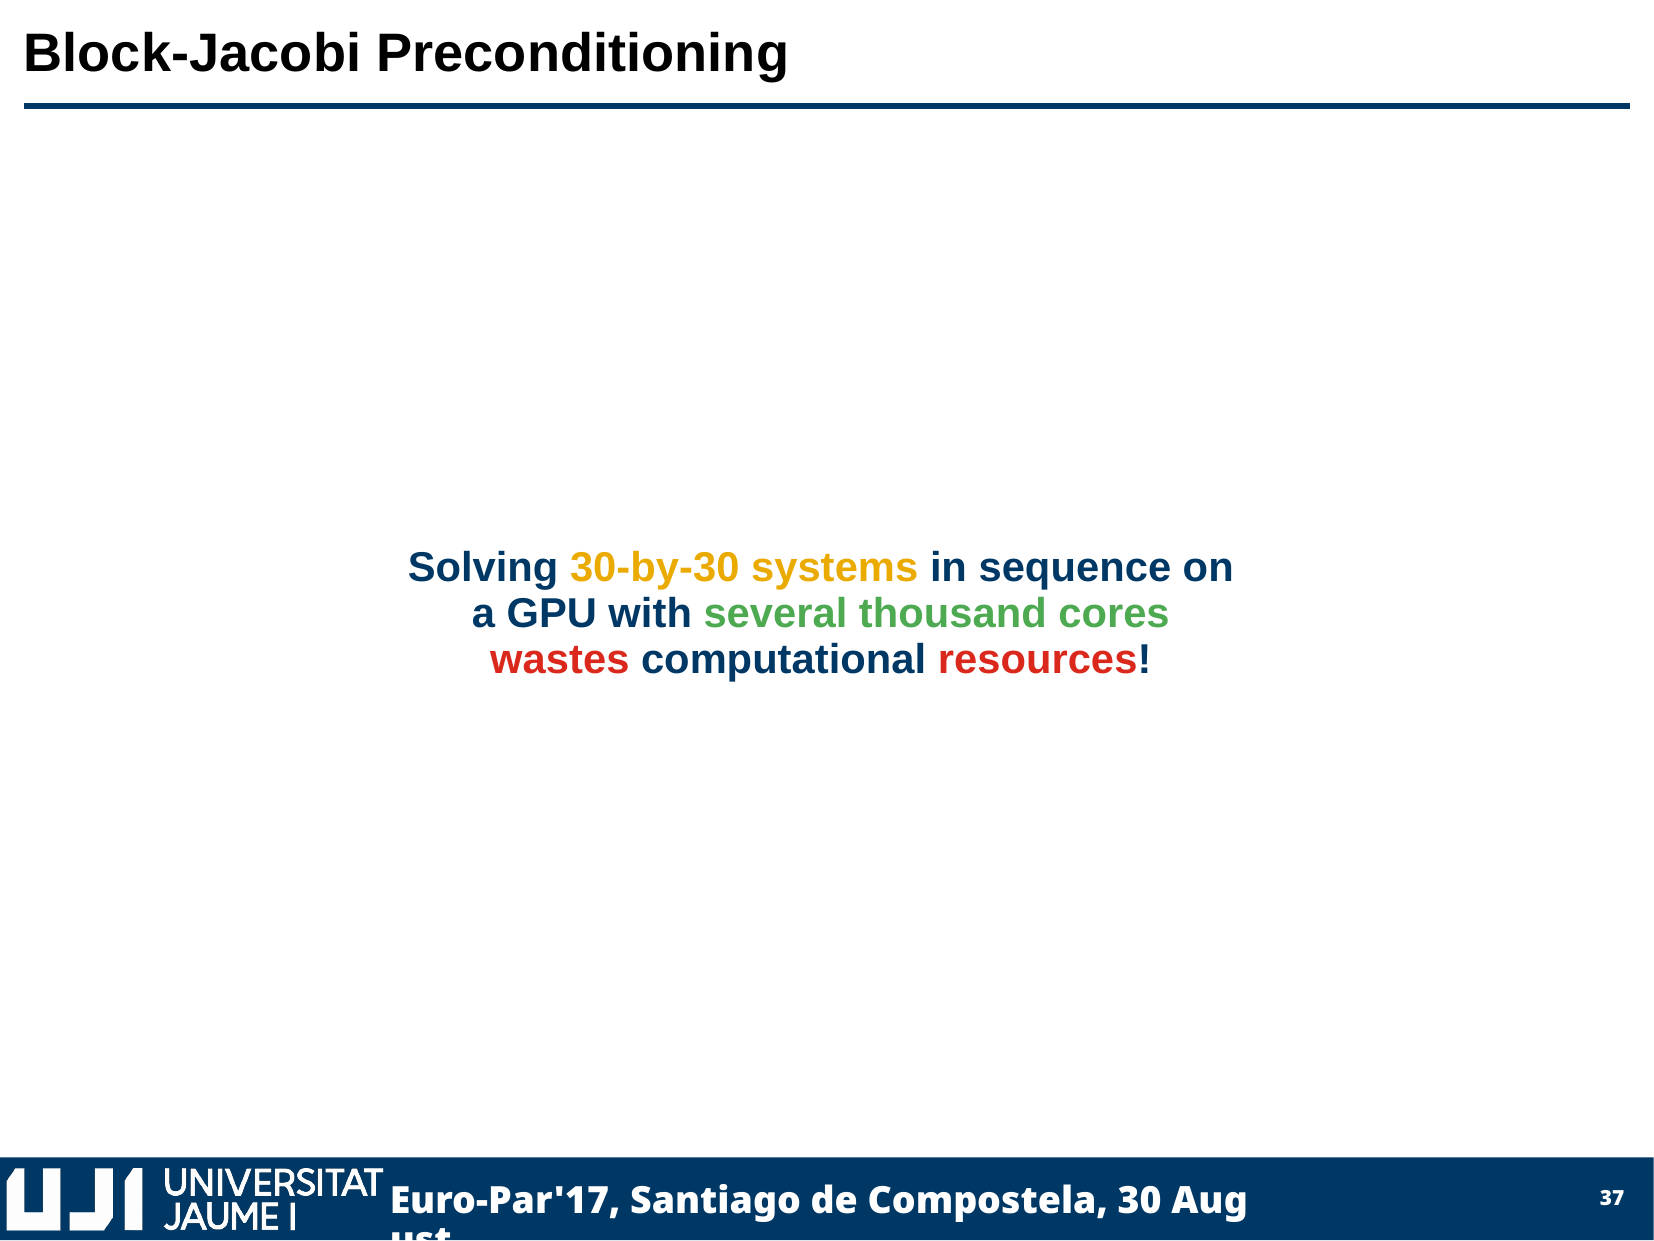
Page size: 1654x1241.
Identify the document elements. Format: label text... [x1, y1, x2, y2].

picture [0, 1158, 390, 1241]
list Solving 30-by-30 systems in sequence on a GPU with several thousand cores wastes computational resources! [330, 543, 1241, 686]
title Block-Jacobi Preconditioning [23, 0, 1630, 107]
